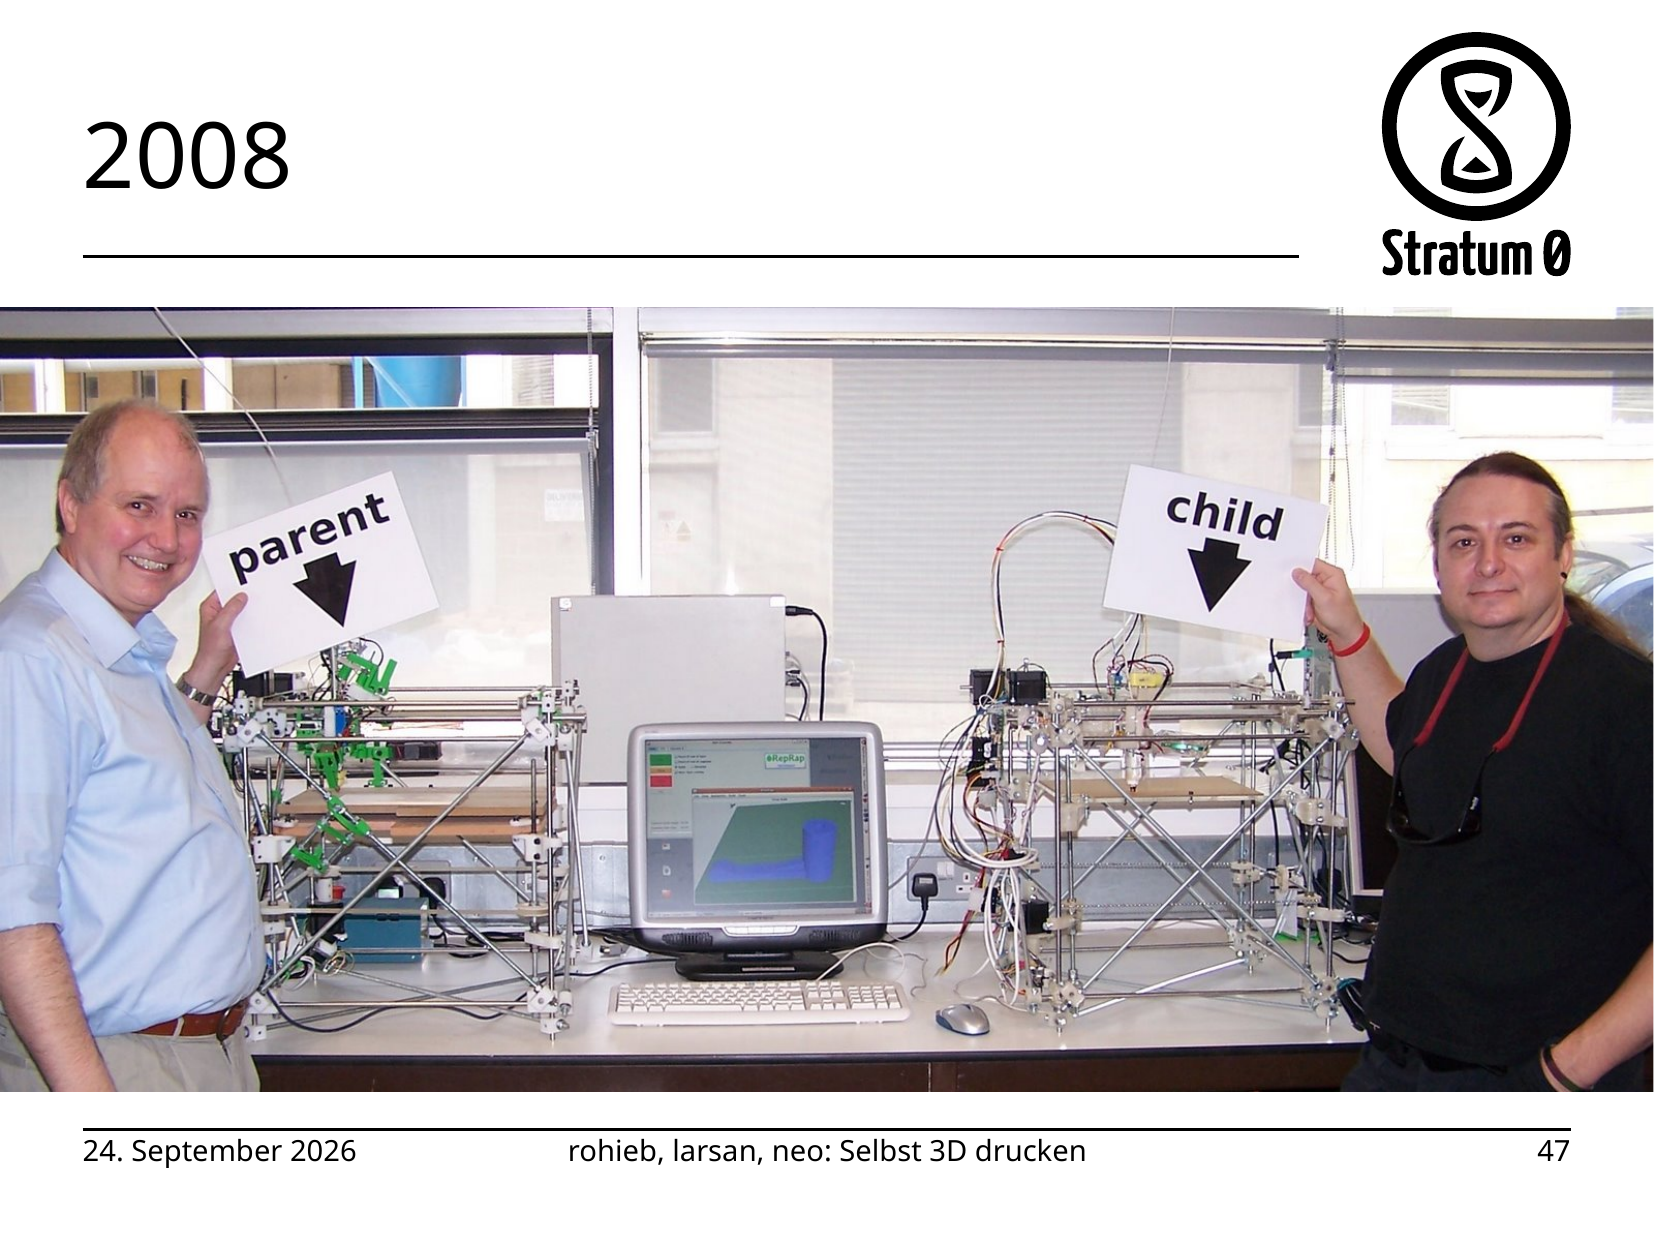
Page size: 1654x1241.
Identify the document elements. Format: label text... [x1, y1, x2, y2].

picture [0, 307, 1654, 1092]
title 2008 [82, 49, 1300, 257]
